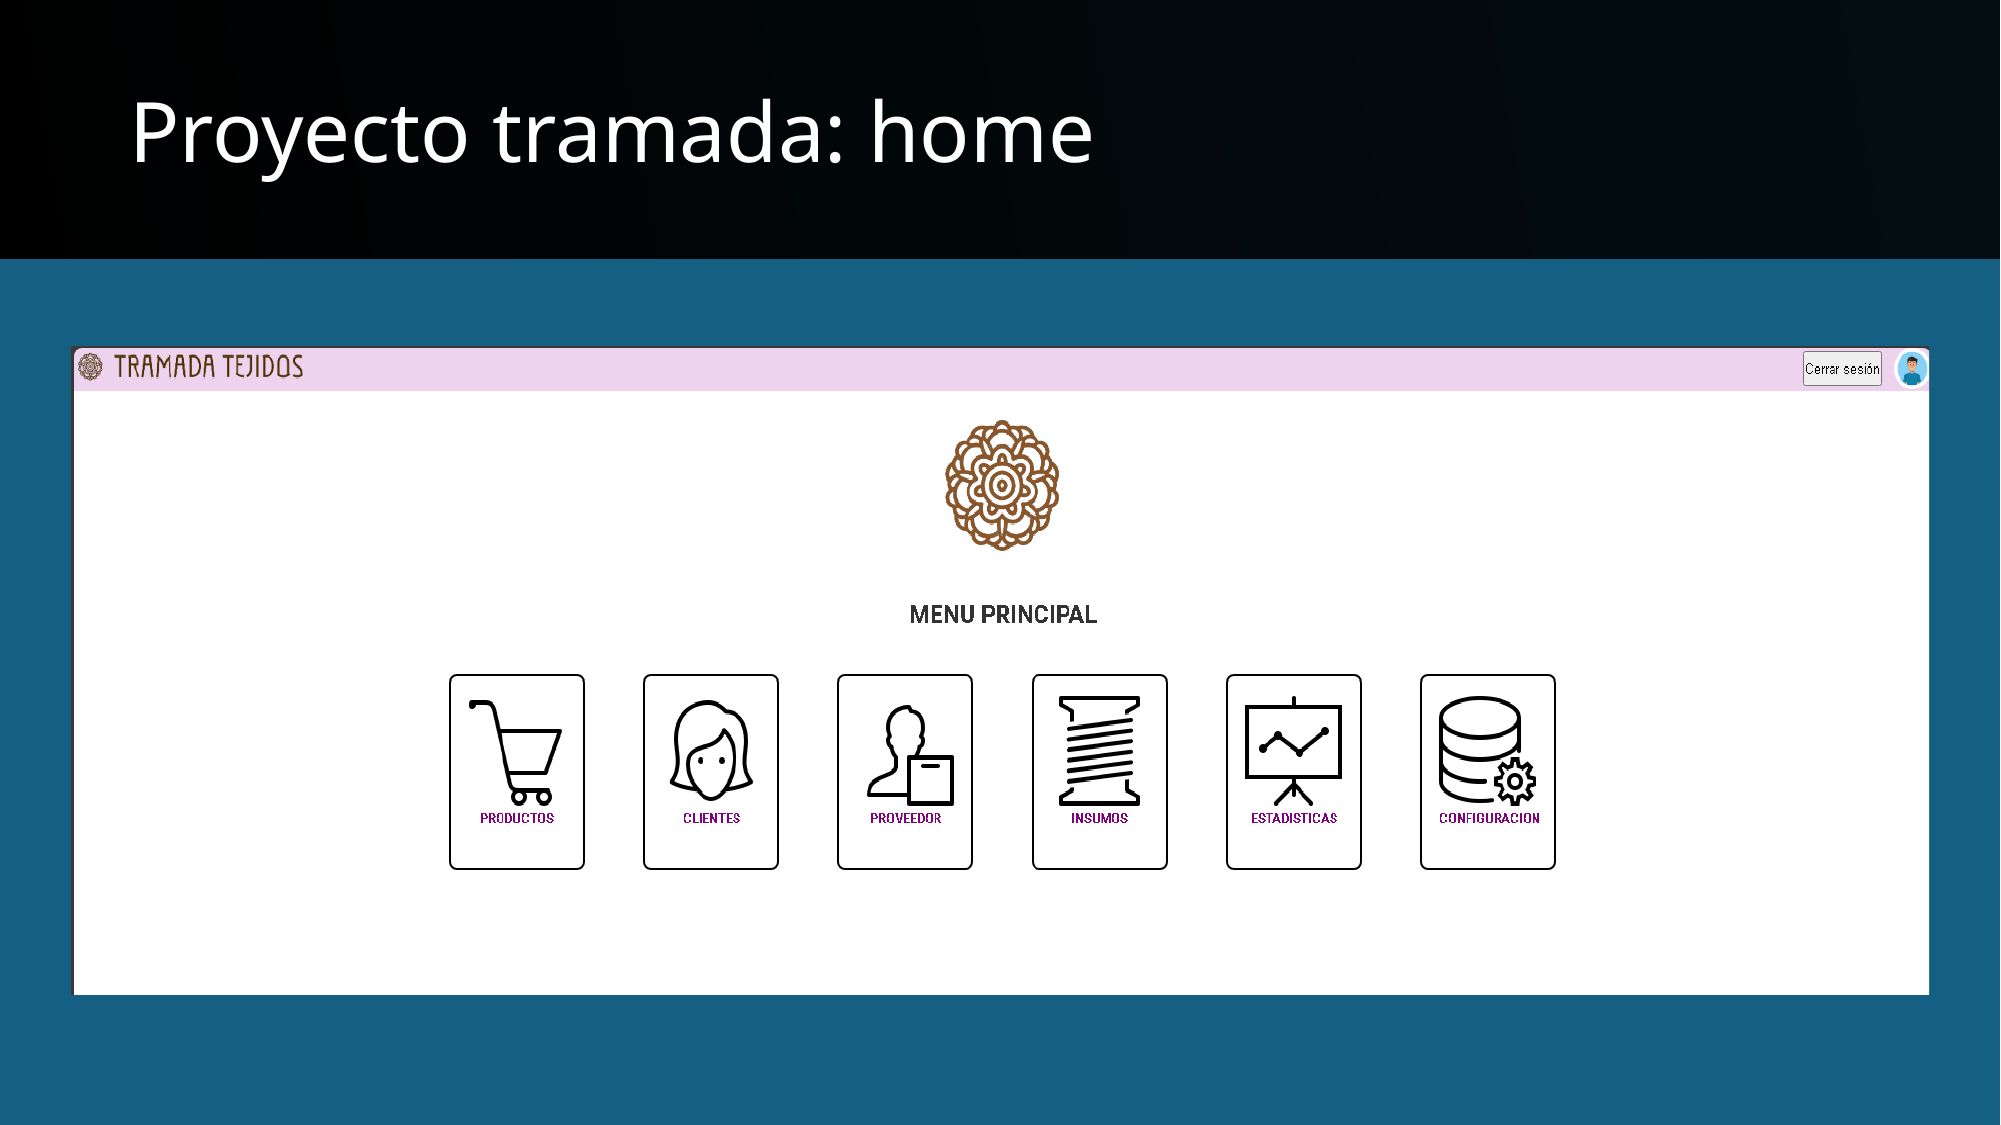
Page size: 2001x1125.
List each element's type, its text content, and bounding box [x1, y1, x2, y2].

text_box [0, 0, 2000, 1125]
picture [70, 346, 1930, 995]
title Proyecto tramada: home [114, 40, 1274, 231]
